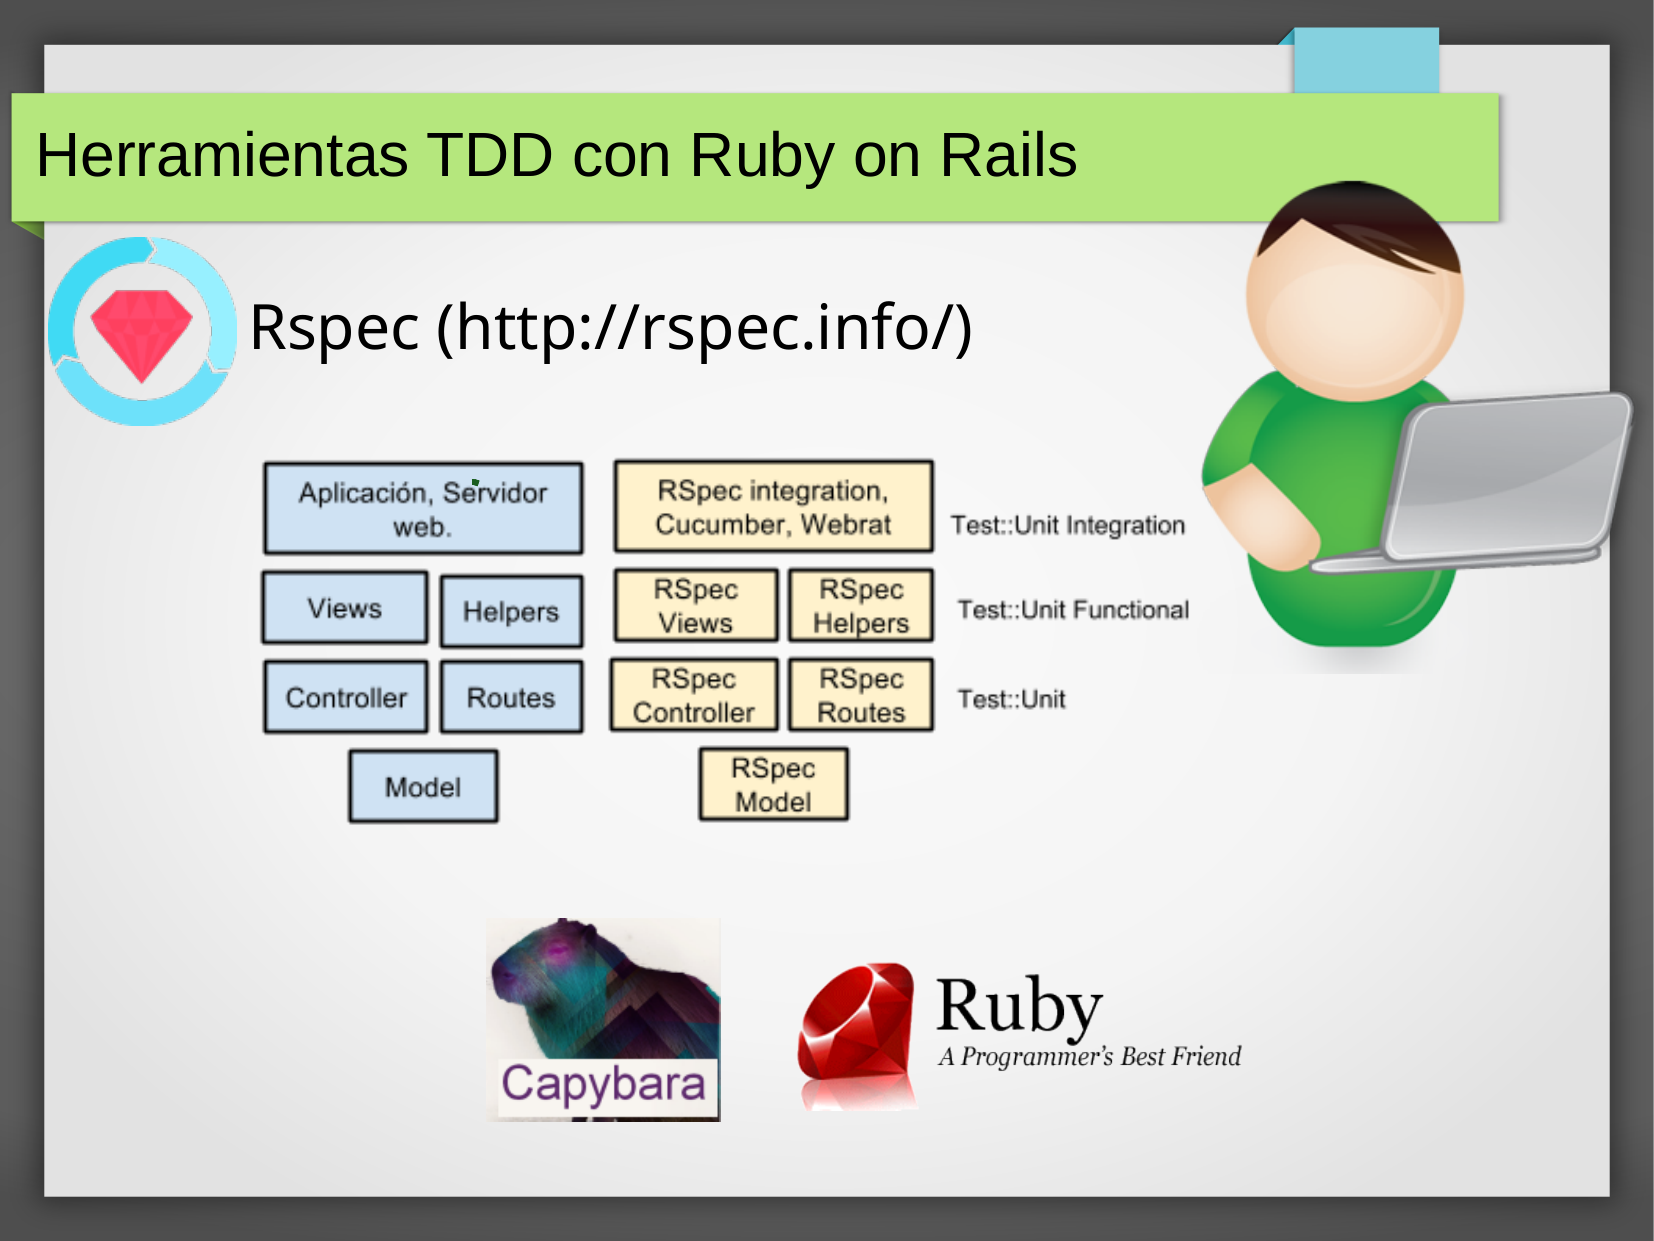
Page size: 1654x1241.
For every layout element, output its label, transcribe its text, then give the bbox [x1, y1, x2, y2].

picture [0, 0, 1654, 1241]
title Herramientas TDD con Ruby on Rails [35, 84, 1111, 225]
title Rspec (http://rspec.info/) [248, 178, 1181, 446]
